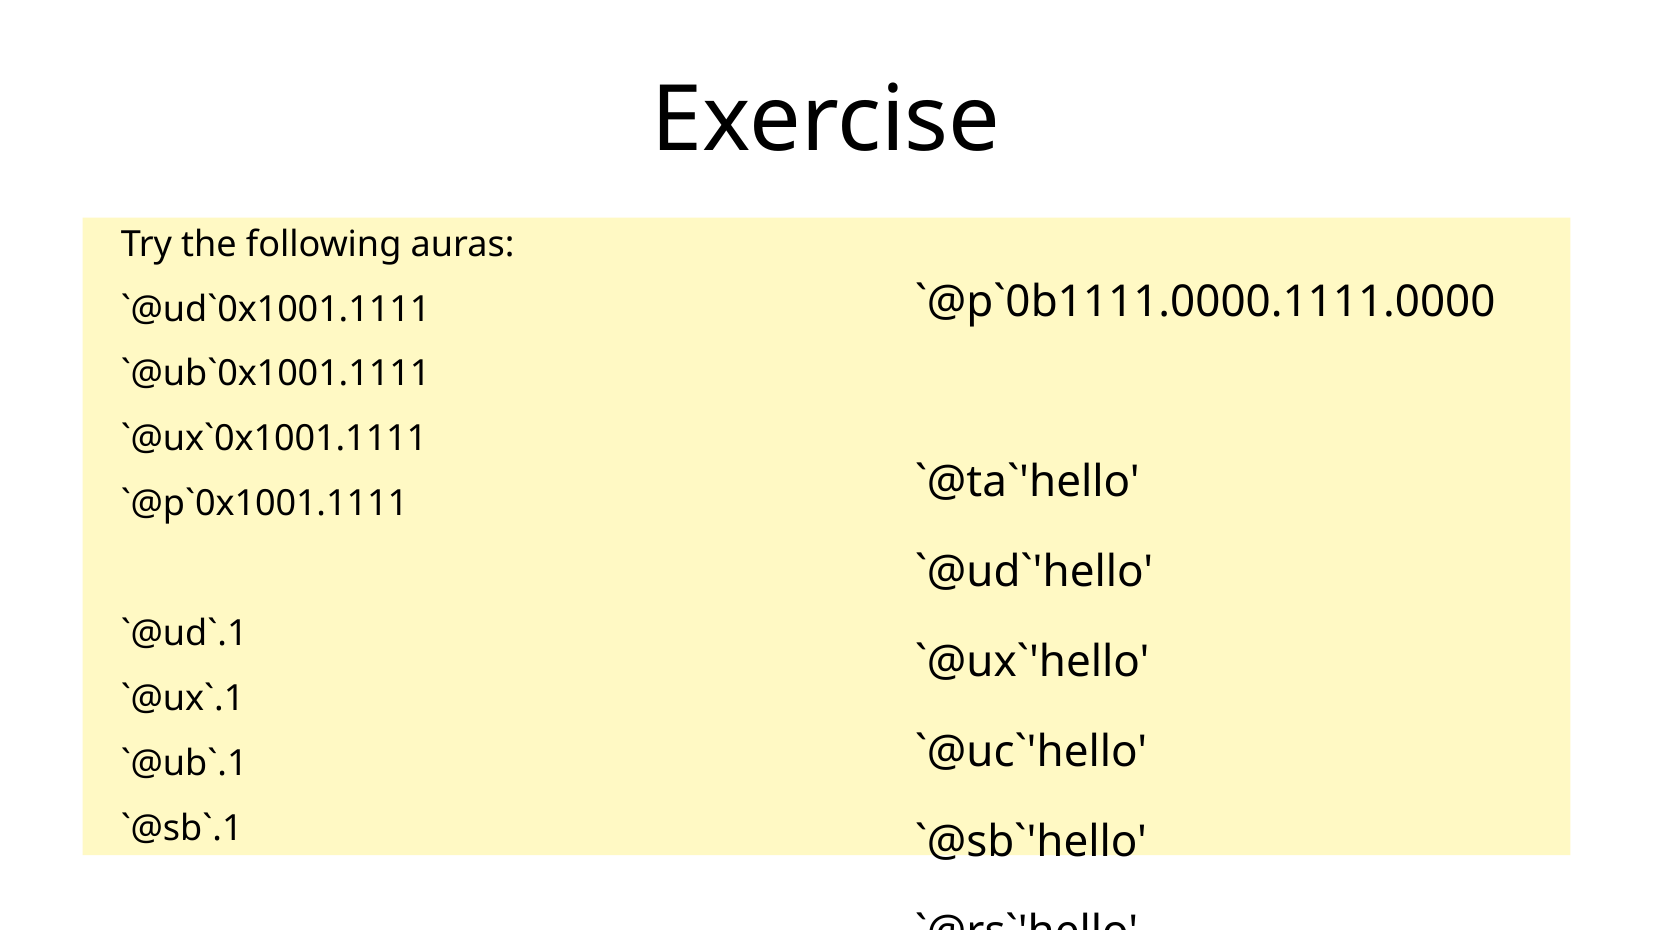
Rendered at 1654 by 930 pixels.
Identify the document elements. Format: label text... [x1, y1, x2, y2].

title Exercise [82, 37, 1571, 193]
text_box `@p`0b1111.0000.1111.0000 `@ta`'hello' `@ud`'hello' `@ux`'hello' `@uc`'hello' `@sb`'hello' `@rs`'hello' [900, 262, 1527, 856]
list Try the following auras: `@ud`0x1001.1111 `@ub`0x1001.1111 `@ux`0x1001.1111 `@p`0x1001.1111 `@ud`.1 `@ux`.1 `@ub`.1 `@sb`.1 [82, 217, 1571, 856]
